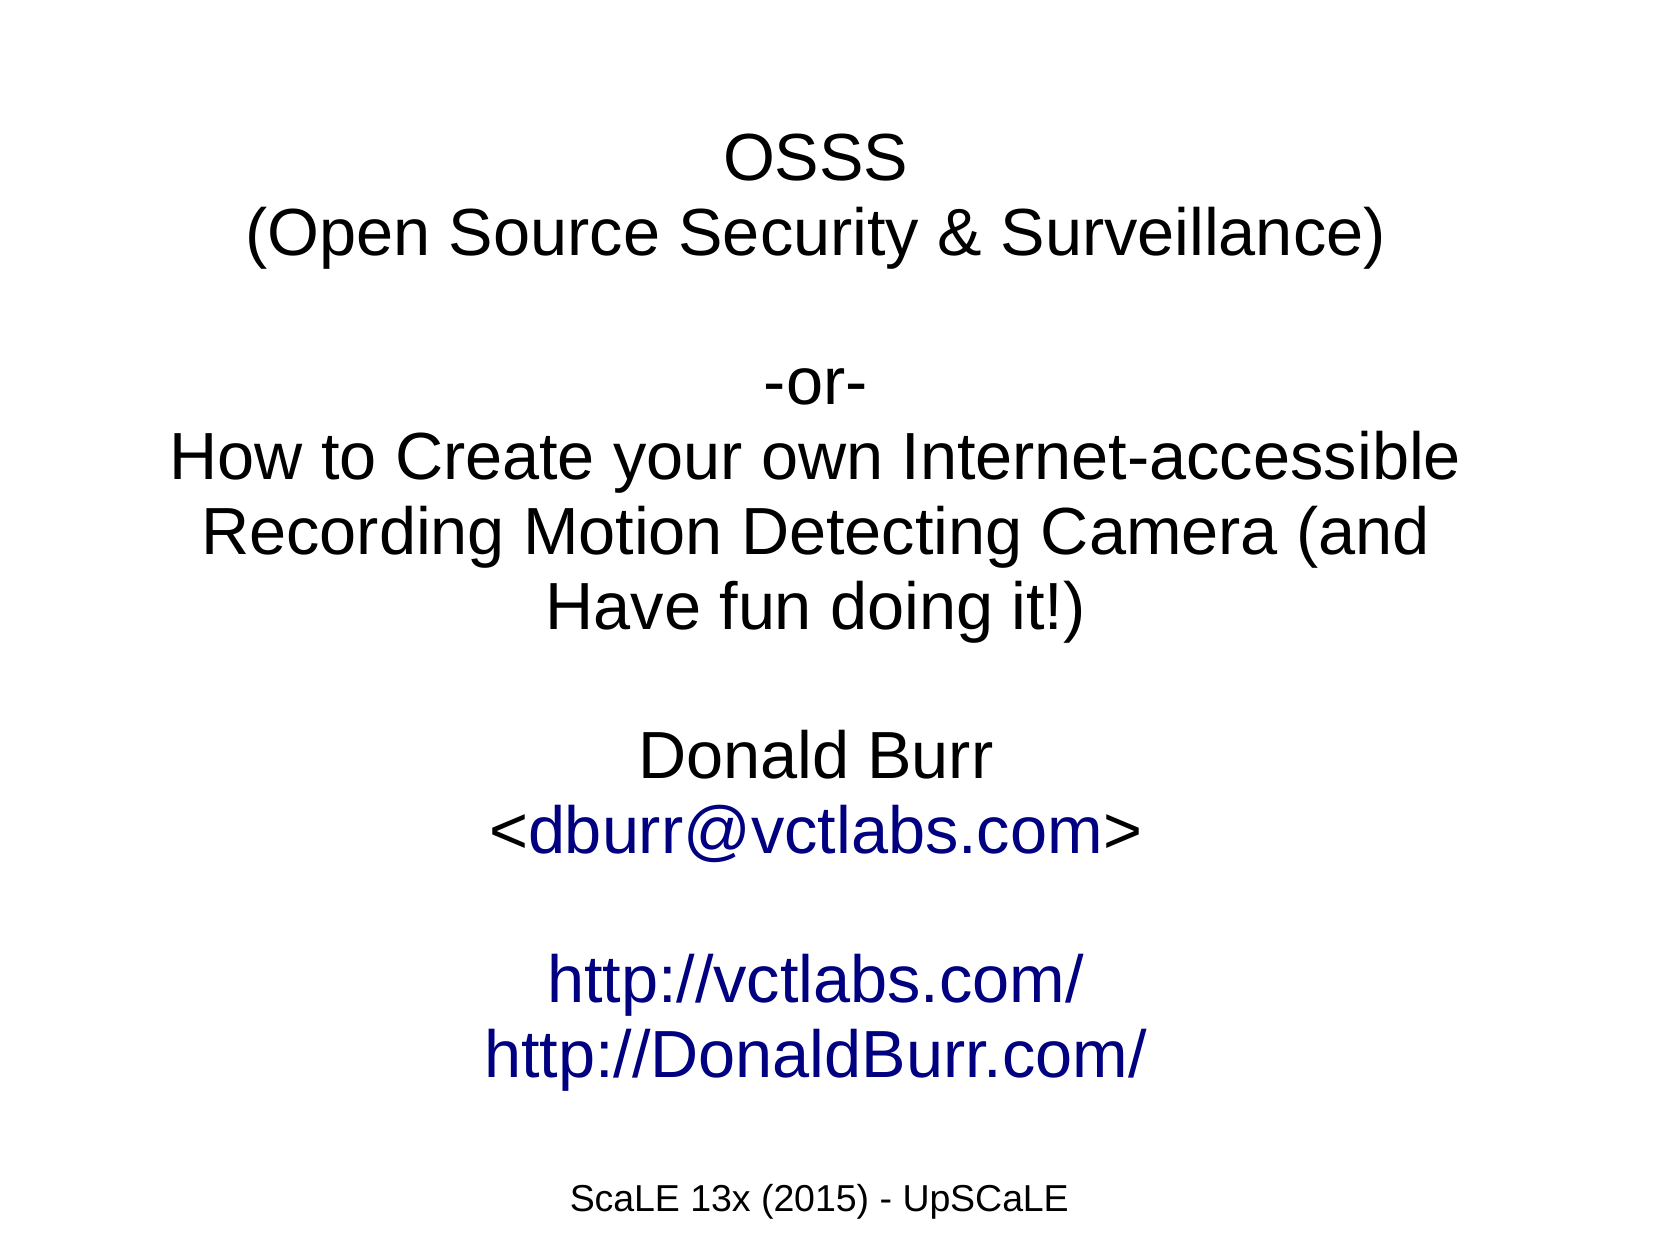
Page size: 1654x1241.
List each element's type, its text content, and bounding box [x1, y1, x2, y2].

subtitle OSSS (Open Source Security & Surveillance) -or- How to Create your own Internet-accessible Recording Motion Detecting Camera (and Have fun doing it!) Donald Burr <dburr@vctlabs.com> http://vctlabs.com/ http://DonaldBurr.com/ [71, 120, 1561, 1092]
text_box ScaLE 13x (2015) - UpSCaLE [555, 1170, 1084, 1227]
